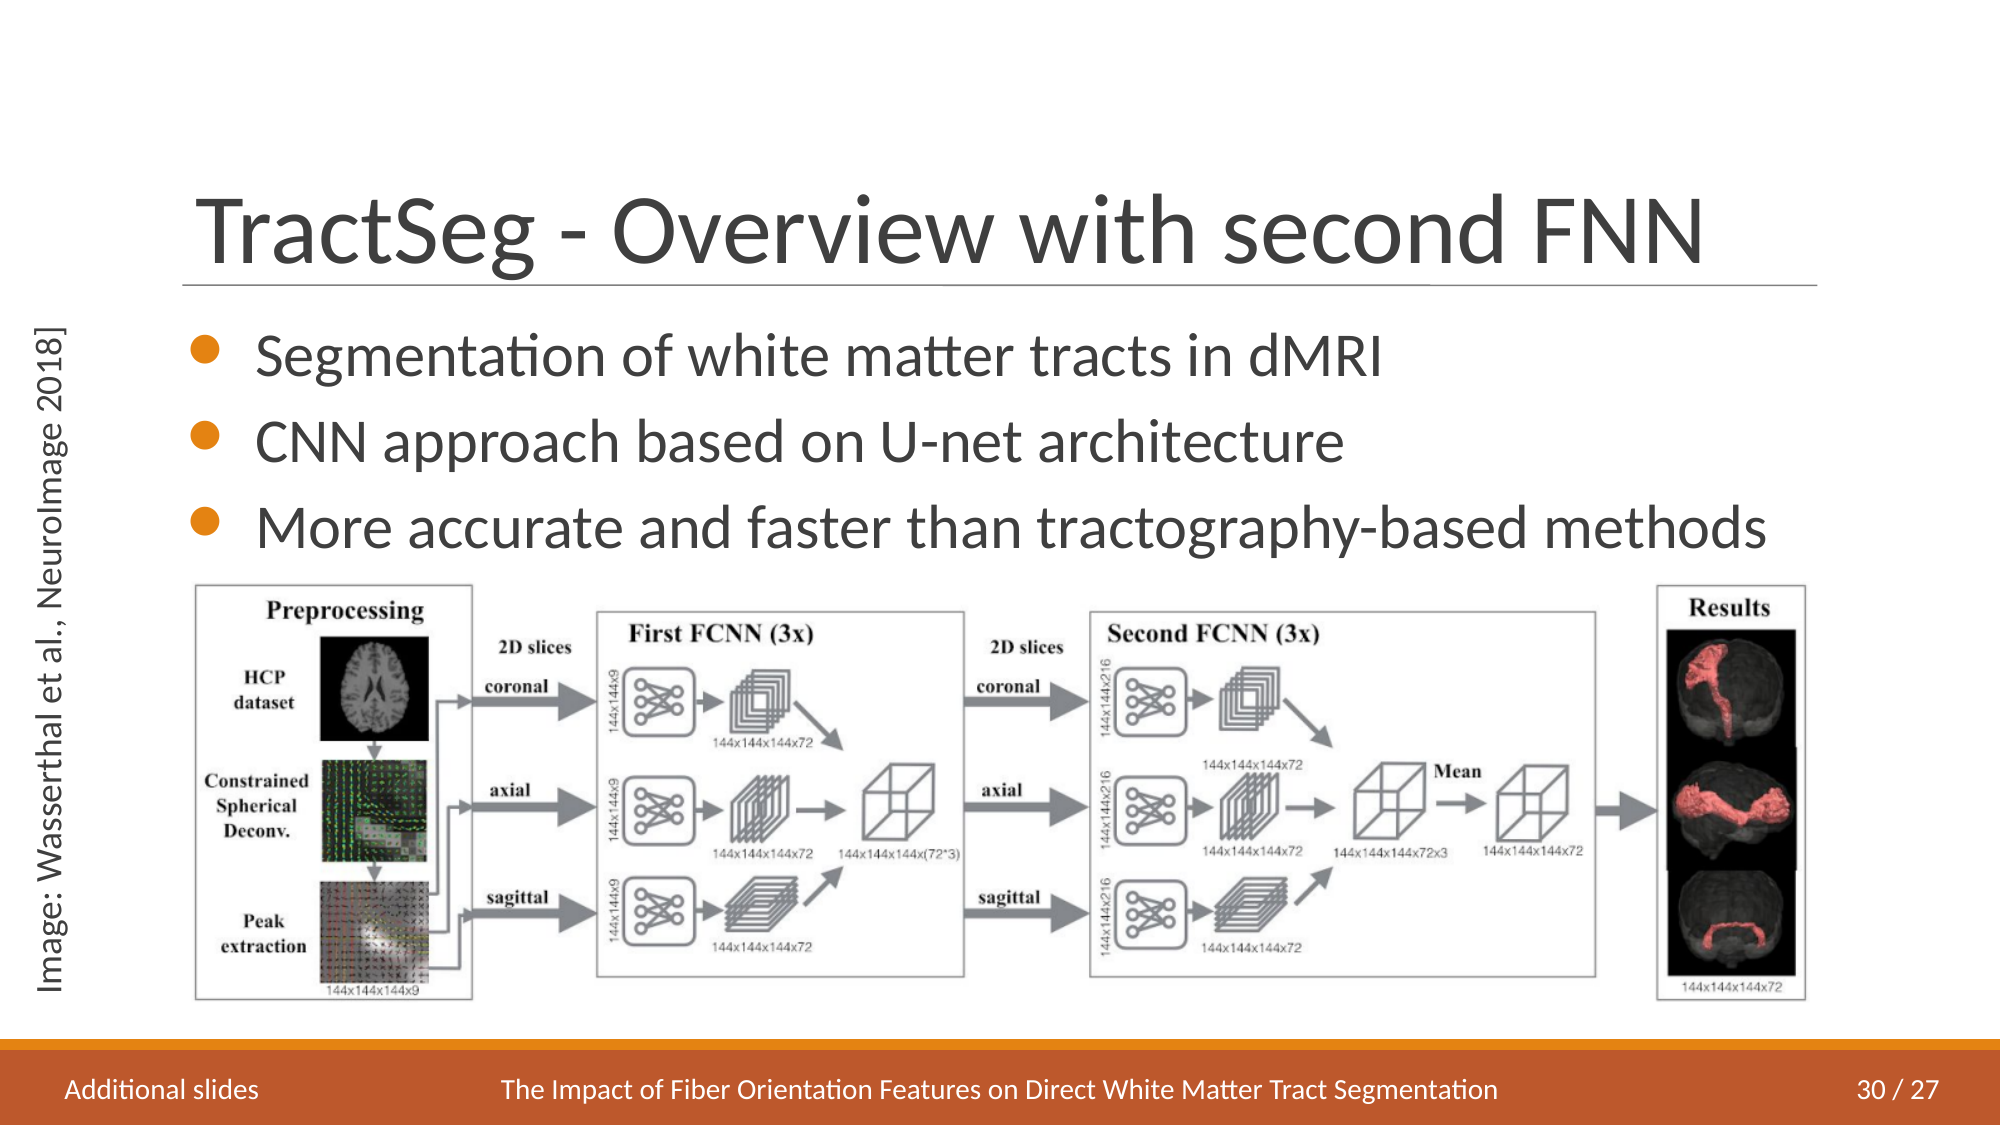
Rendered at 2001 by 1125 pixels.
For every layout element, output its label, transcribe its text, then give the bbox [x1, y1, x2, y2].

title TractSeg - Overview with second FNN [180, 114, 1830, 302]
list Segmentation of white matter tracts in dMRI CNN approach based on U-net architecture More accurate and faster than tractography-based methods [180, 302, 1830, 570]
slide_number The Impact of Fiber Orientation Features on Direct White Matter Tract Segmentation [392, 753, 1608, 1125]
picture [180, 570, 1830, 1010]
slide_number Additional slides [49, 753, 356, 1125]
text_box Image: Wasserthal et al., NeuroImage 2018] [8, 285, 84, 1036]
slide_number 1 / 27 [1741, 753, 1962, 1125]
